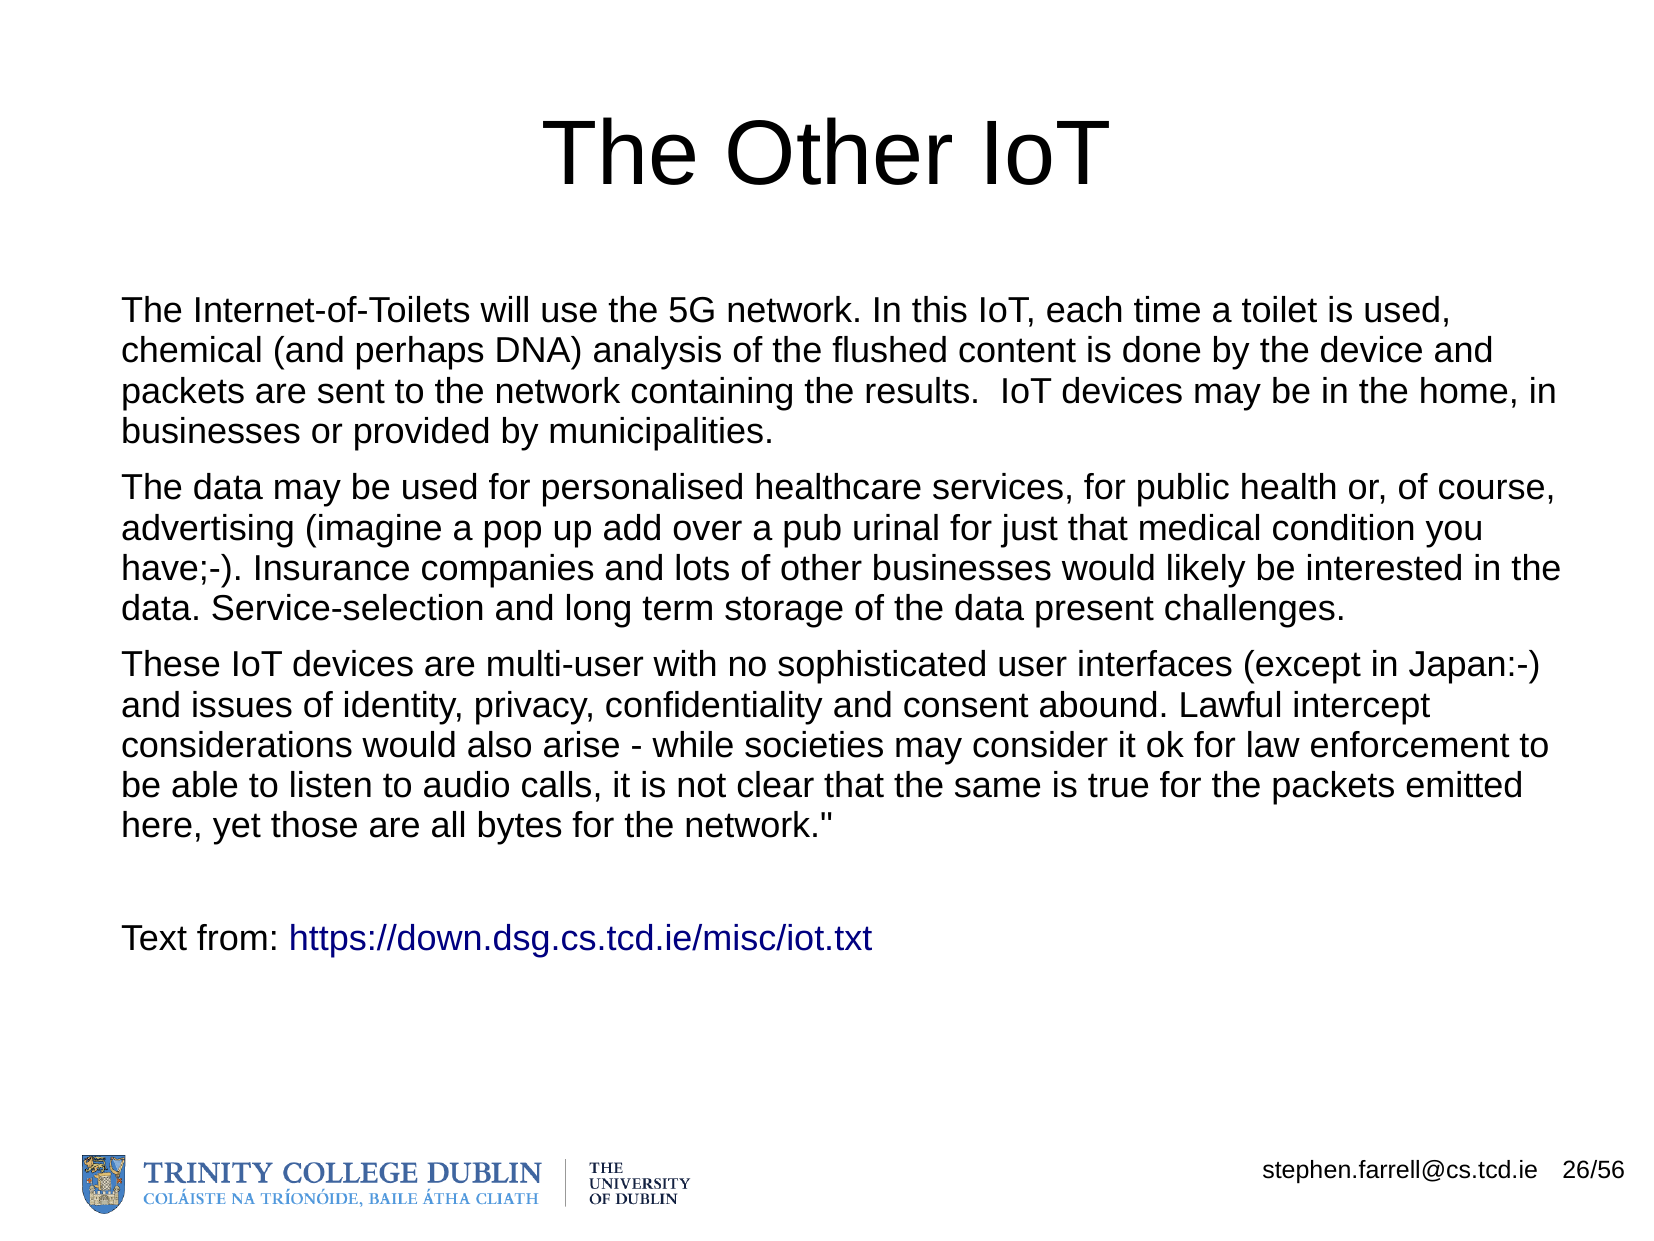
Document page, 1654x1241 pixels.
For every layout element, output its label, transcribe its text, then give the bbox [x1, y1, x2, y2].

title The Other IoT [82, 49, 1571, 257]
list The Internet-of-Toilets will use the 5G network. In this IoT, each time a toilet is used, chemical (and perhaps DNA) analysis of the flushed content is done by the device and packets are sent to the network containing the results. IoT devices may be in the home, in businesses or provided by municipalities. The data may be used for personalised healthcare services, for public health or, of course, advertising (imagine a pop up add over a pub urinal for just that medical condition you have;-). Insurance companies and lots of other businesses would likely be interested in the data. Service-selection and long term storage of the data present challenges. These IoT devices are multi-user with no sophisticated user interfaces (except in Japan:-) and issues of identity, privacy, confidentiality and consent abound. Lawful intercept considerations would also arise - while societies may consider it ok for law enforcement to be able to listen to audio calls, it is not clear that the same is true for the packets emitted here, yet those are all bytes for the network." Text from: https://down.dsg.cs.tcd.ie/misc/iot.txt [82, 290, 1571, 1010]
picture [82, 1155, 694, 1214]
